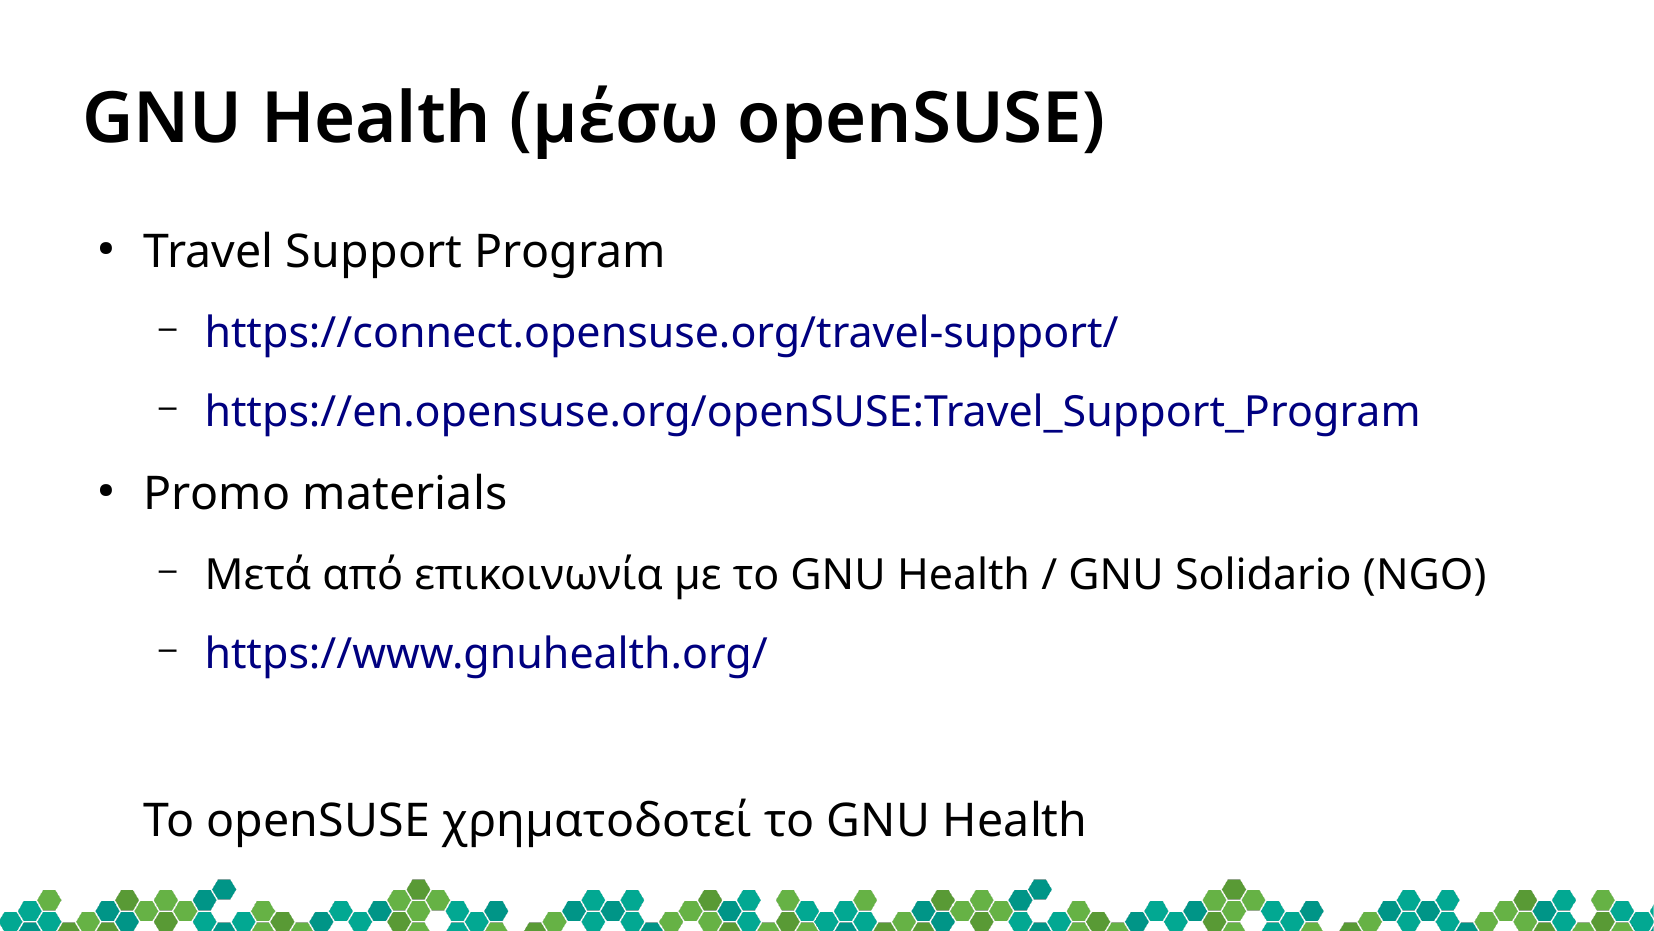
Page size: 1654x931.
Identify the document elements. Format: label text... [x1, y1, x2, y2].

list Travel Support Program https://connect.opensuse.org/travel-support/ https://en.opensuse.org/openSUSE:Travel_Support_Program Promo materials Μετά από επικοινωνία με το GNU Health / GNU Solidario (NGO) https://www.gnuhealth.org/ To openSUSE χρηματοδοτεί το GNU Health [82, 217, 1571, 855]
title GNU Health (μέσω openSUSE) [82, 37, 1571, 193]
picture [0, 871, 1654, 931]
